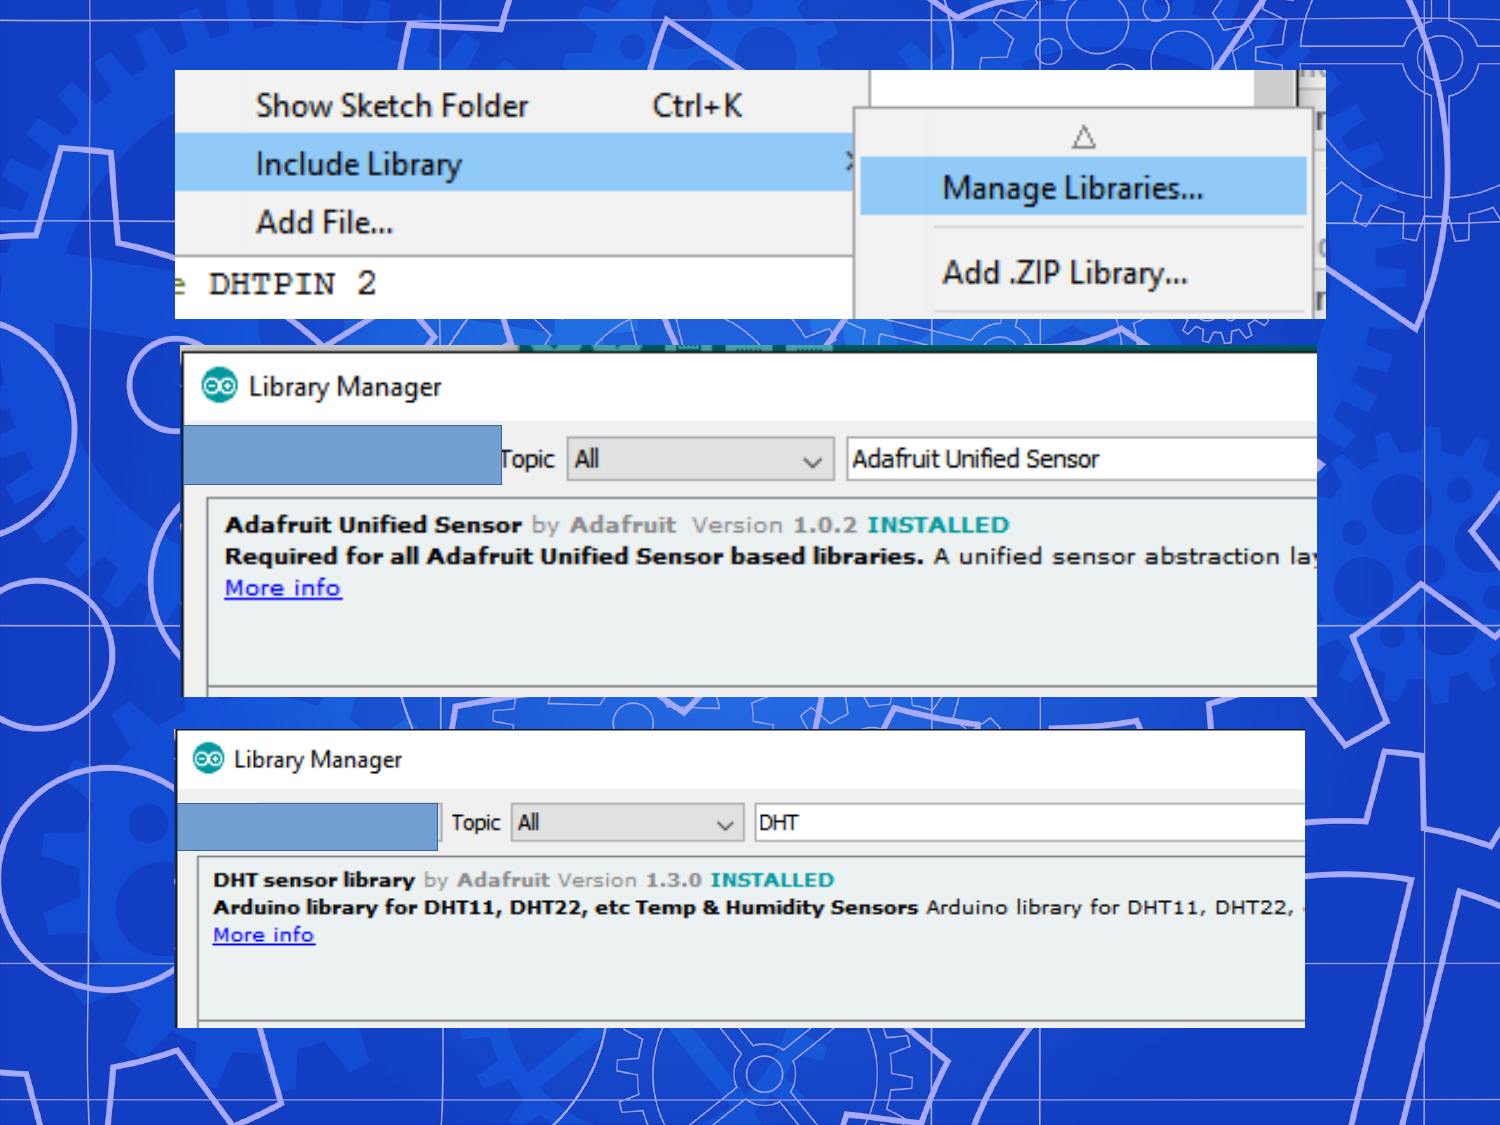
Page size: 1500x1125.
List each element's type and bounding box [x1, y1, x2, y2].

text_box [183, 425, 502, 485]
picture [0, 0, 1500, 1125]
text_box [177, 803, 438, 851]
